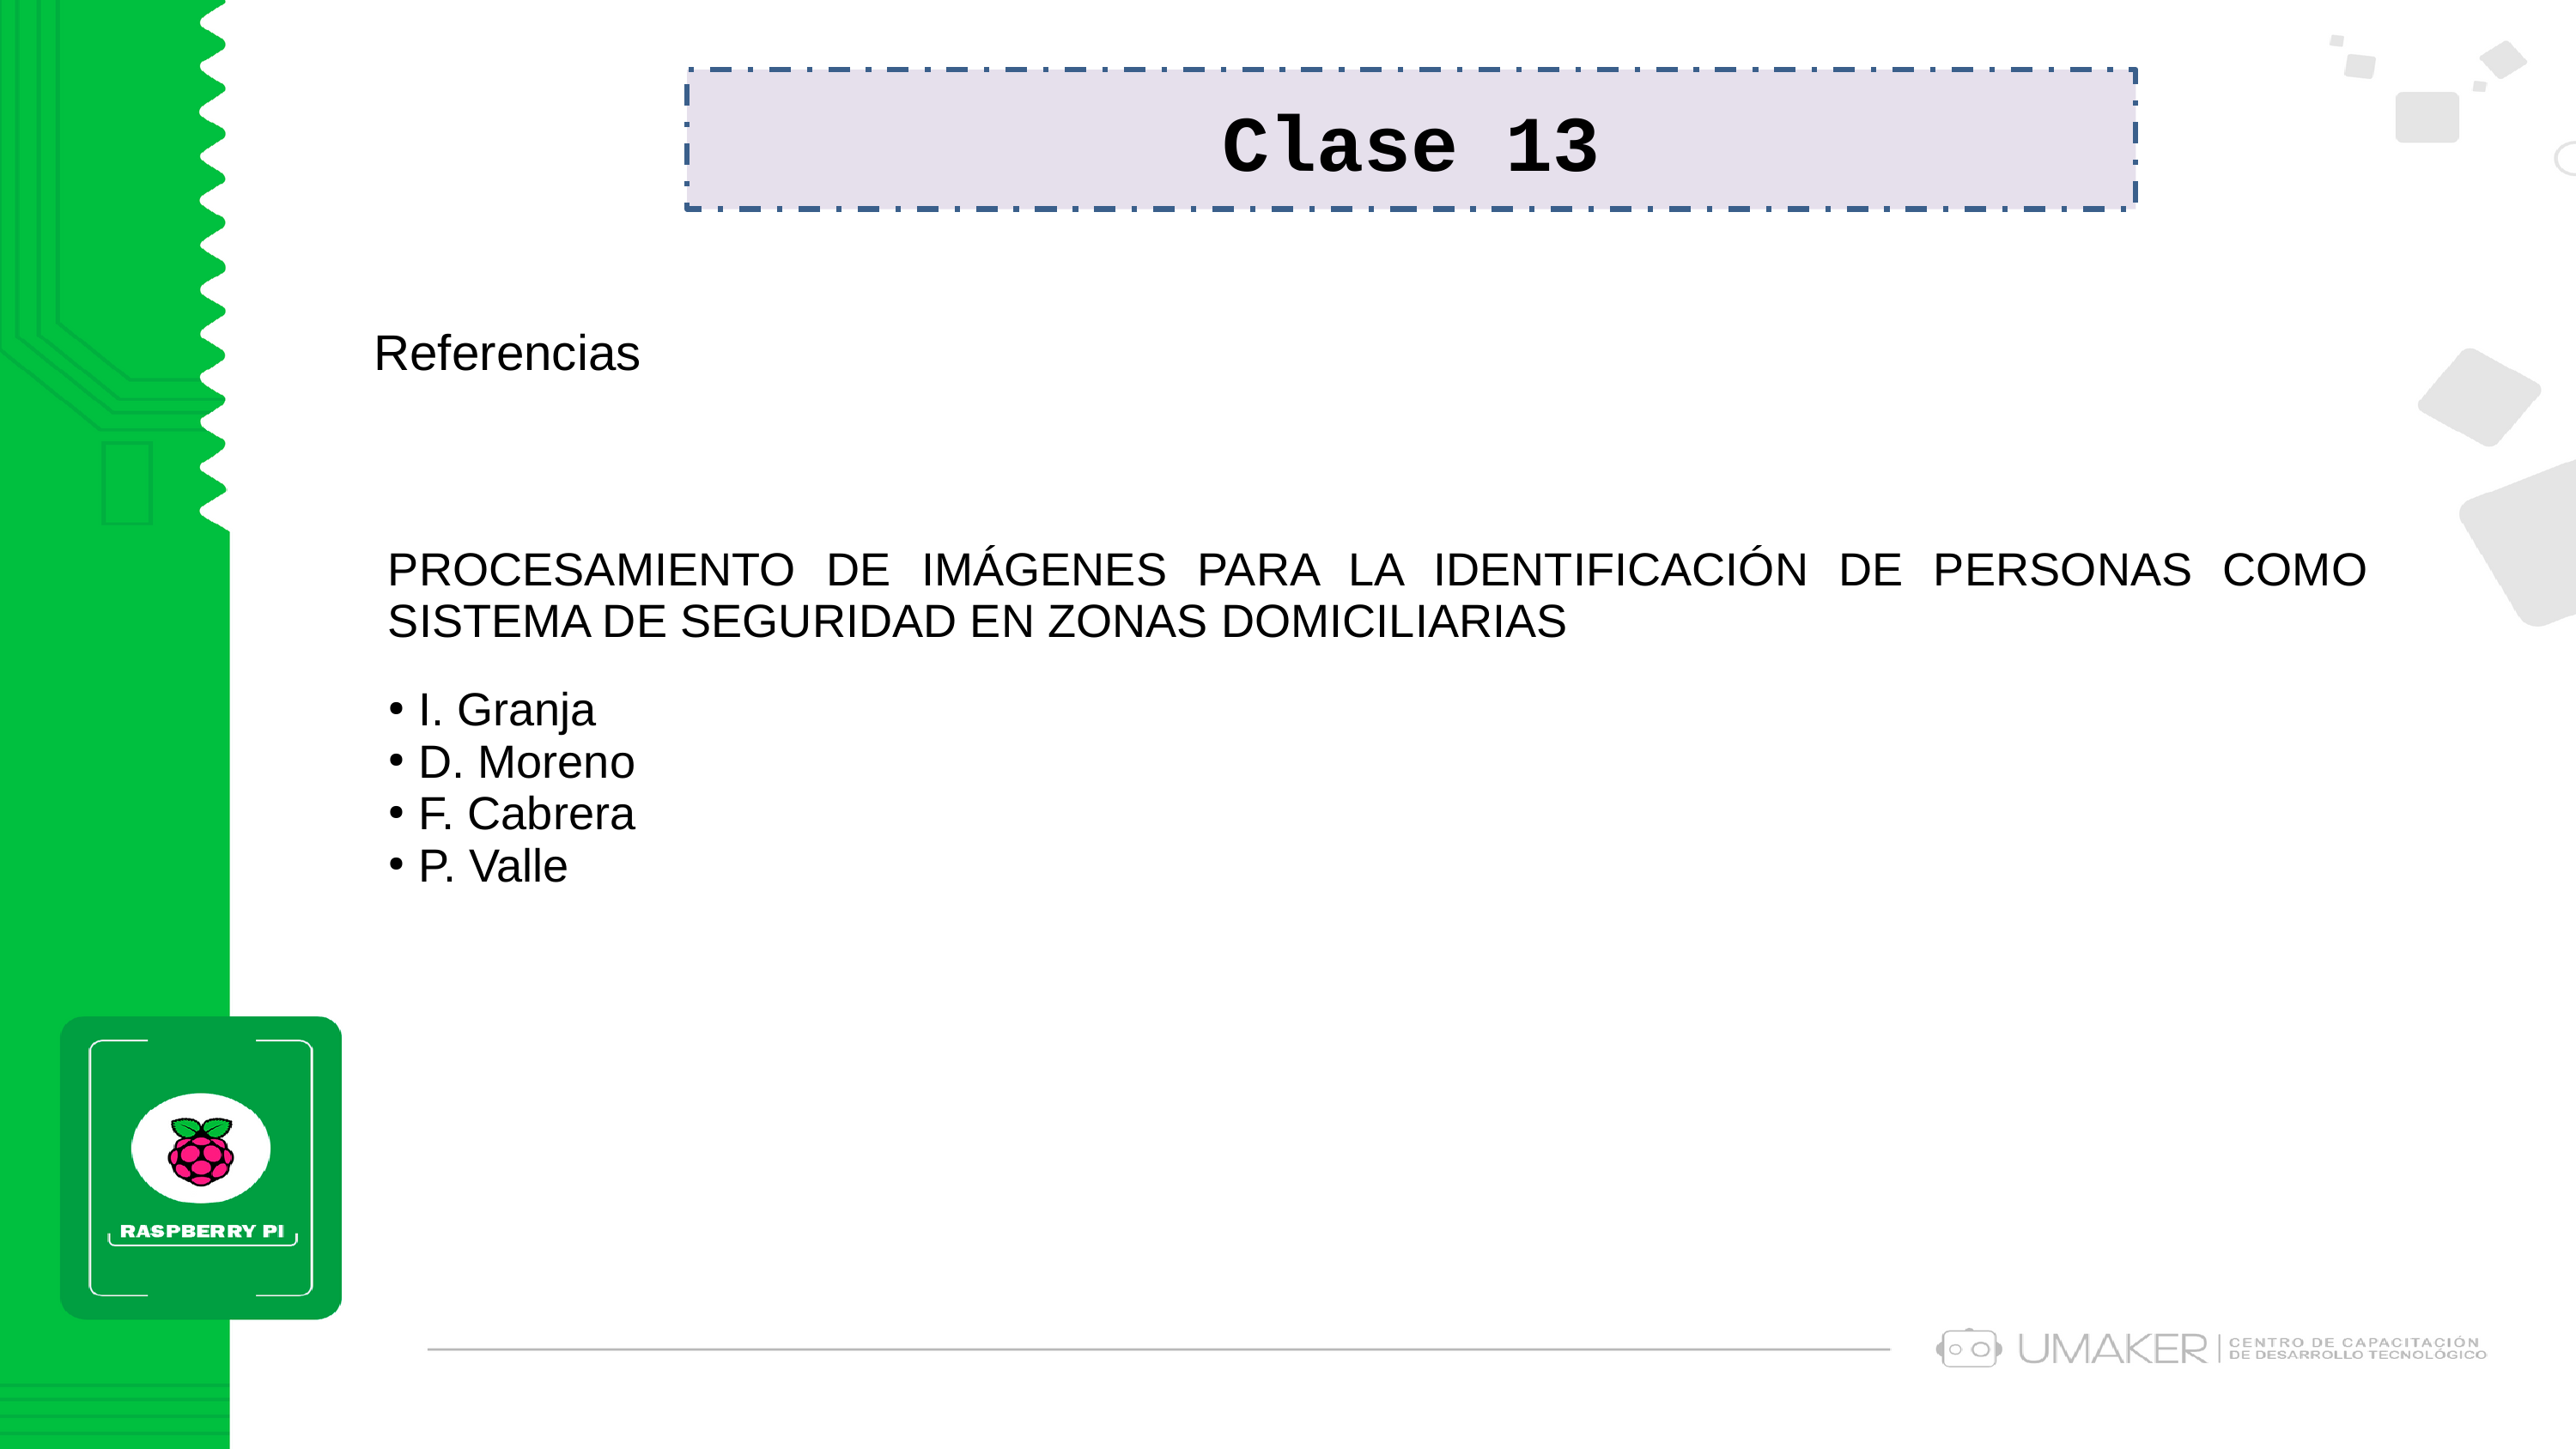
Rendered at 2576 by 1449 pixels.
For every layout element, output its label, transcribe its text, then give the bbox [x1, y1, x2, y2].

picture [0, 0, 2576, 1449]
text_box PROCESAMIENTO DE IMÁGENES PARA LA IDENTIFICACIÓN DE PERSONAS COMO SISTEMA DE SEGURIDAD EN ZONAS DOMICILIARIAS I. Granja D. Moreno F. Cabrera P. Valle [375, 537, 2384, 934]
text_box Clase 13 [687, 70, 2136, 209]
text_box Referencias [331, 314, 2465, 1207]
